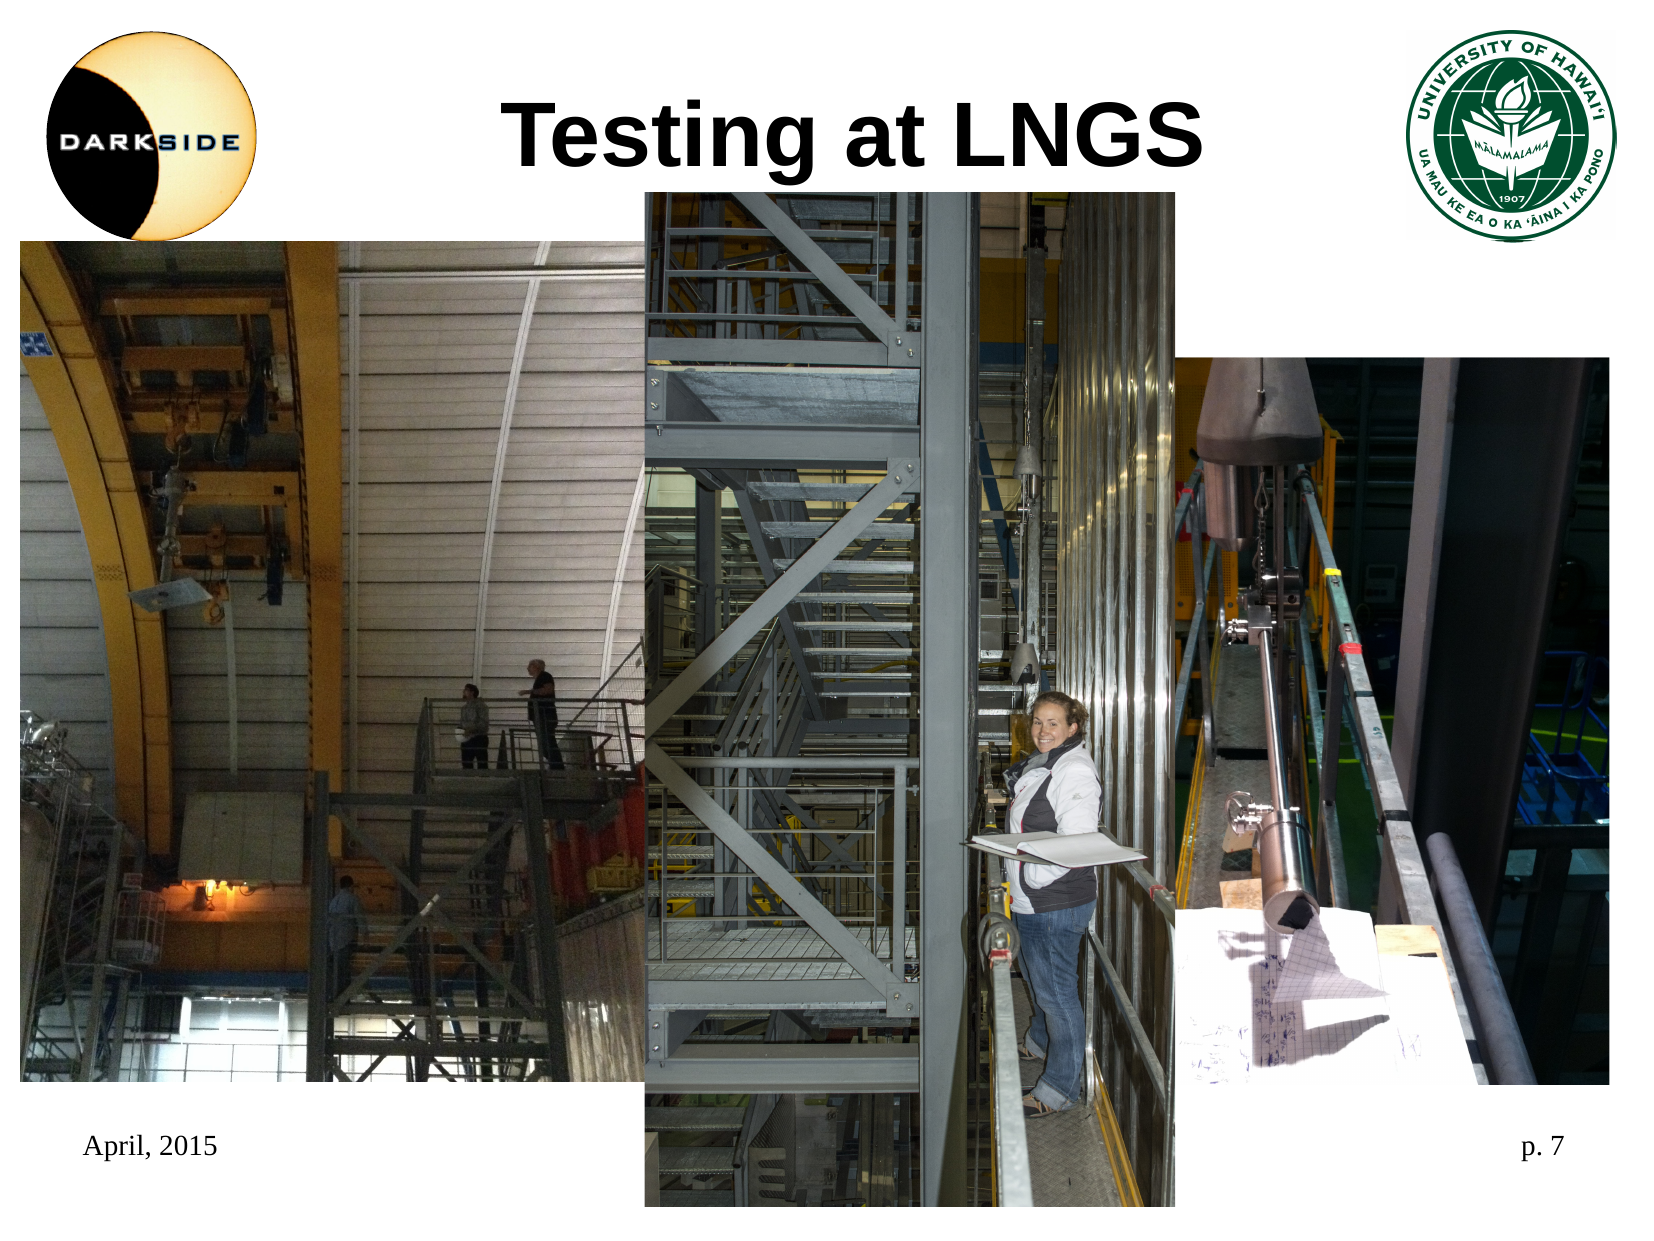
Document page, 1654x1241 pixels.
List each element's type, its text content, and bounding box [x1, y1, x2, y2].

title Testing at LNGS [496, 31, 1211, 239]
picture [1406, 30, 1617, 243]
picture [20, 31, 1610, 1207]
